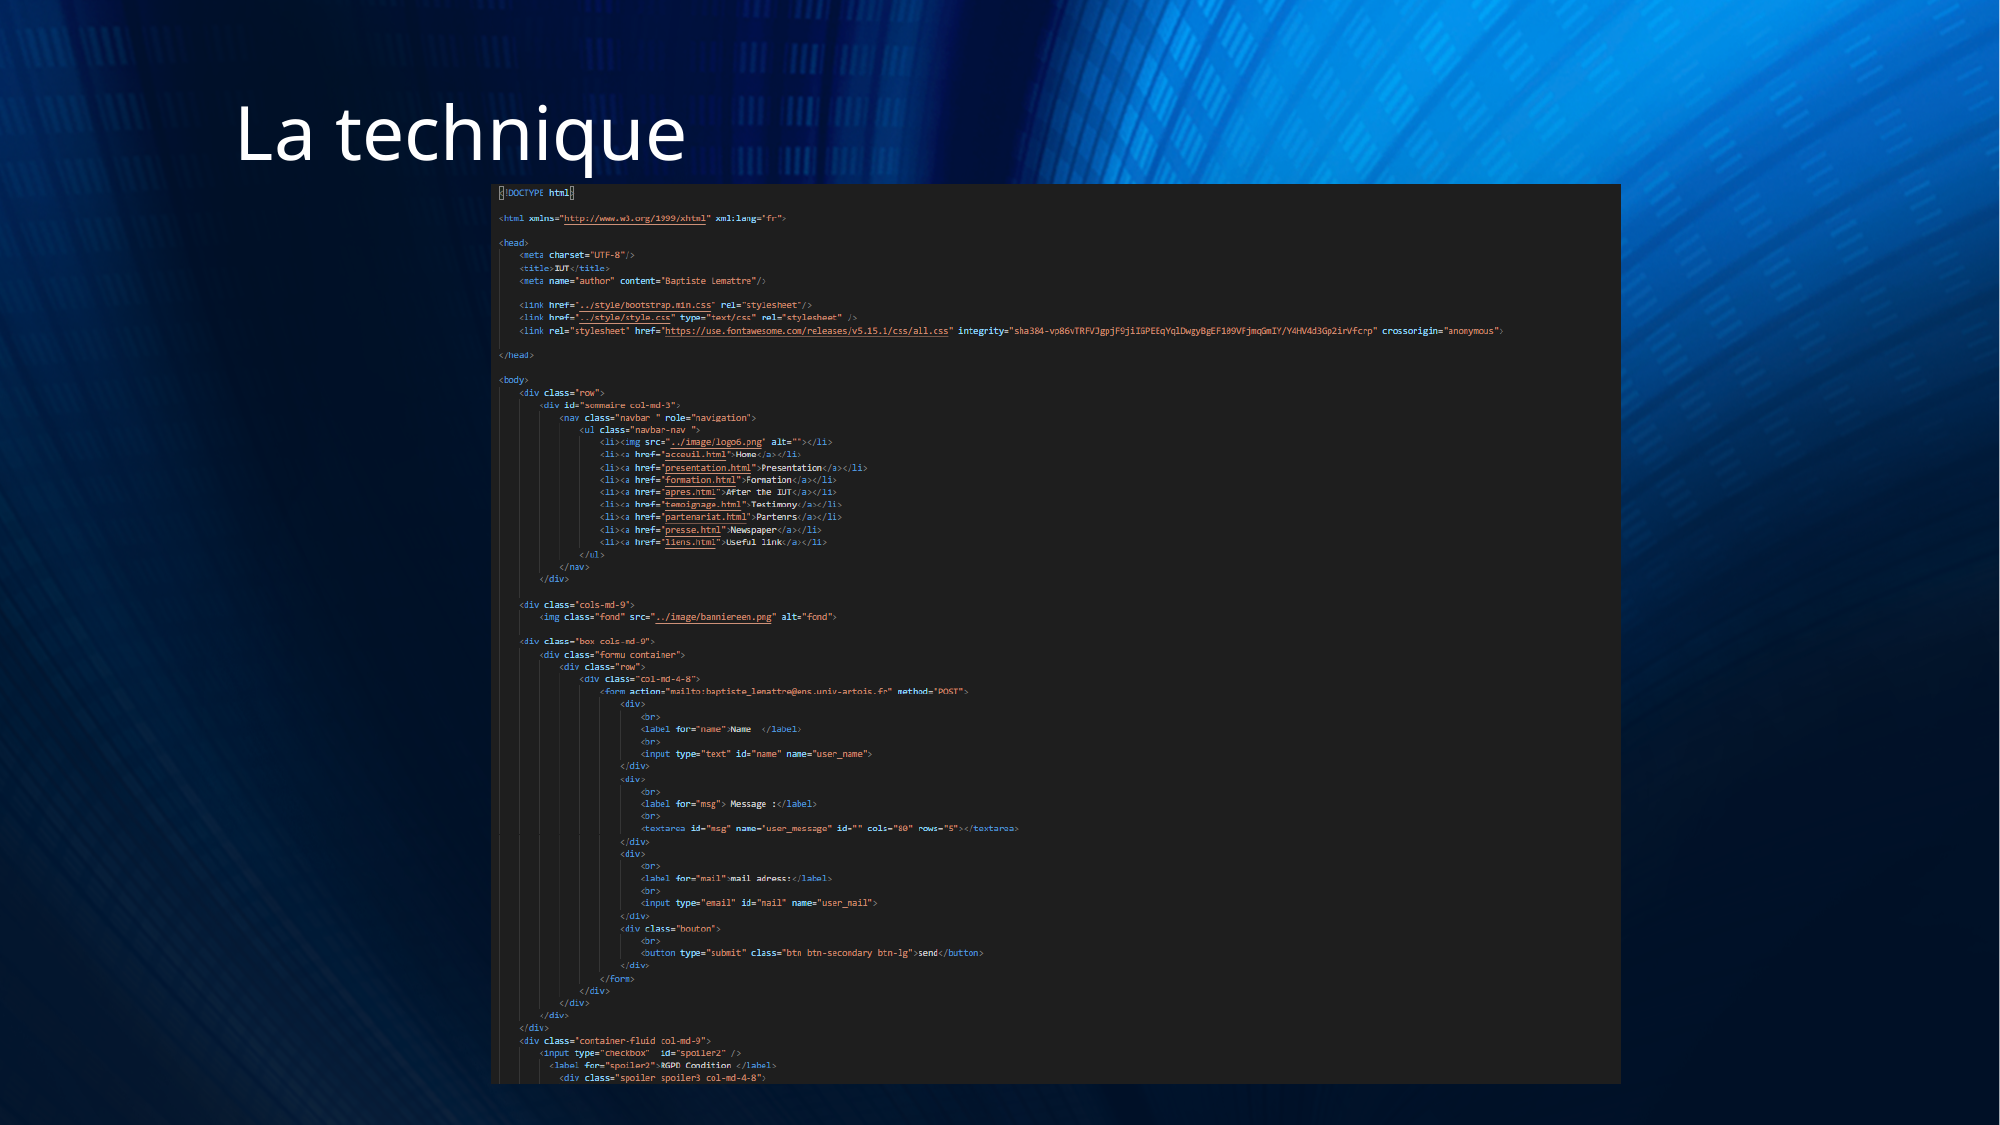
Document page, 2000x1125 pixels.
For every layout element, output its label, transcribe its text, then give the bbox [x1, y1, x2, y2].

picture [491, 185, 1621, 1084]
text_box La technique [220, 78, 1792, 185]
